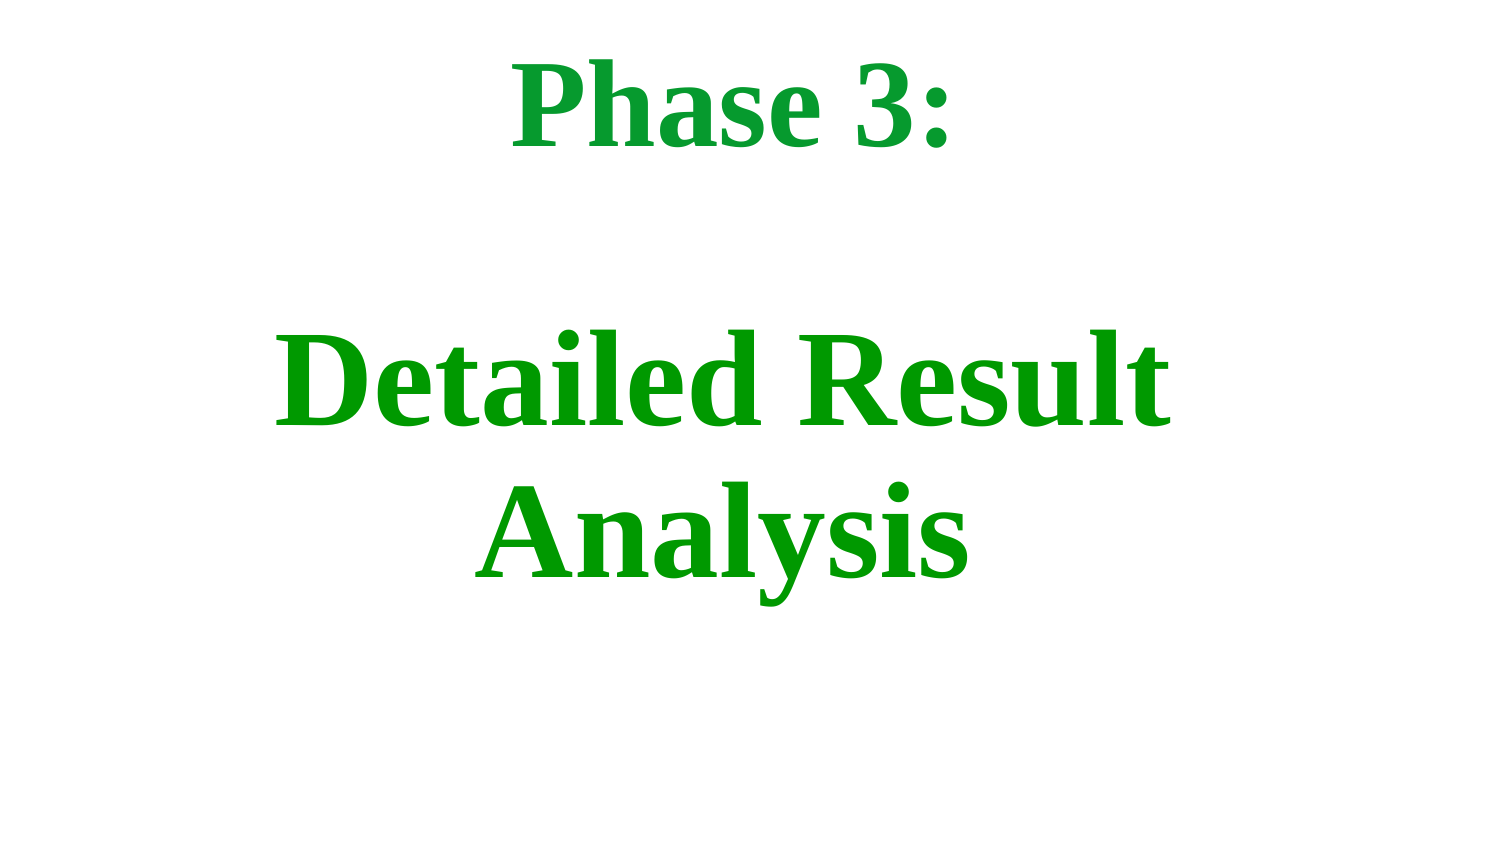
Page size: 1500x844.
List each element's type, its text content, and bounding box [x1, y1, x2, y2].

title Phase 3: [75, 33, 1425, 175]
text_box Detailed Result Analysis [0, 295, 1447, 645]
